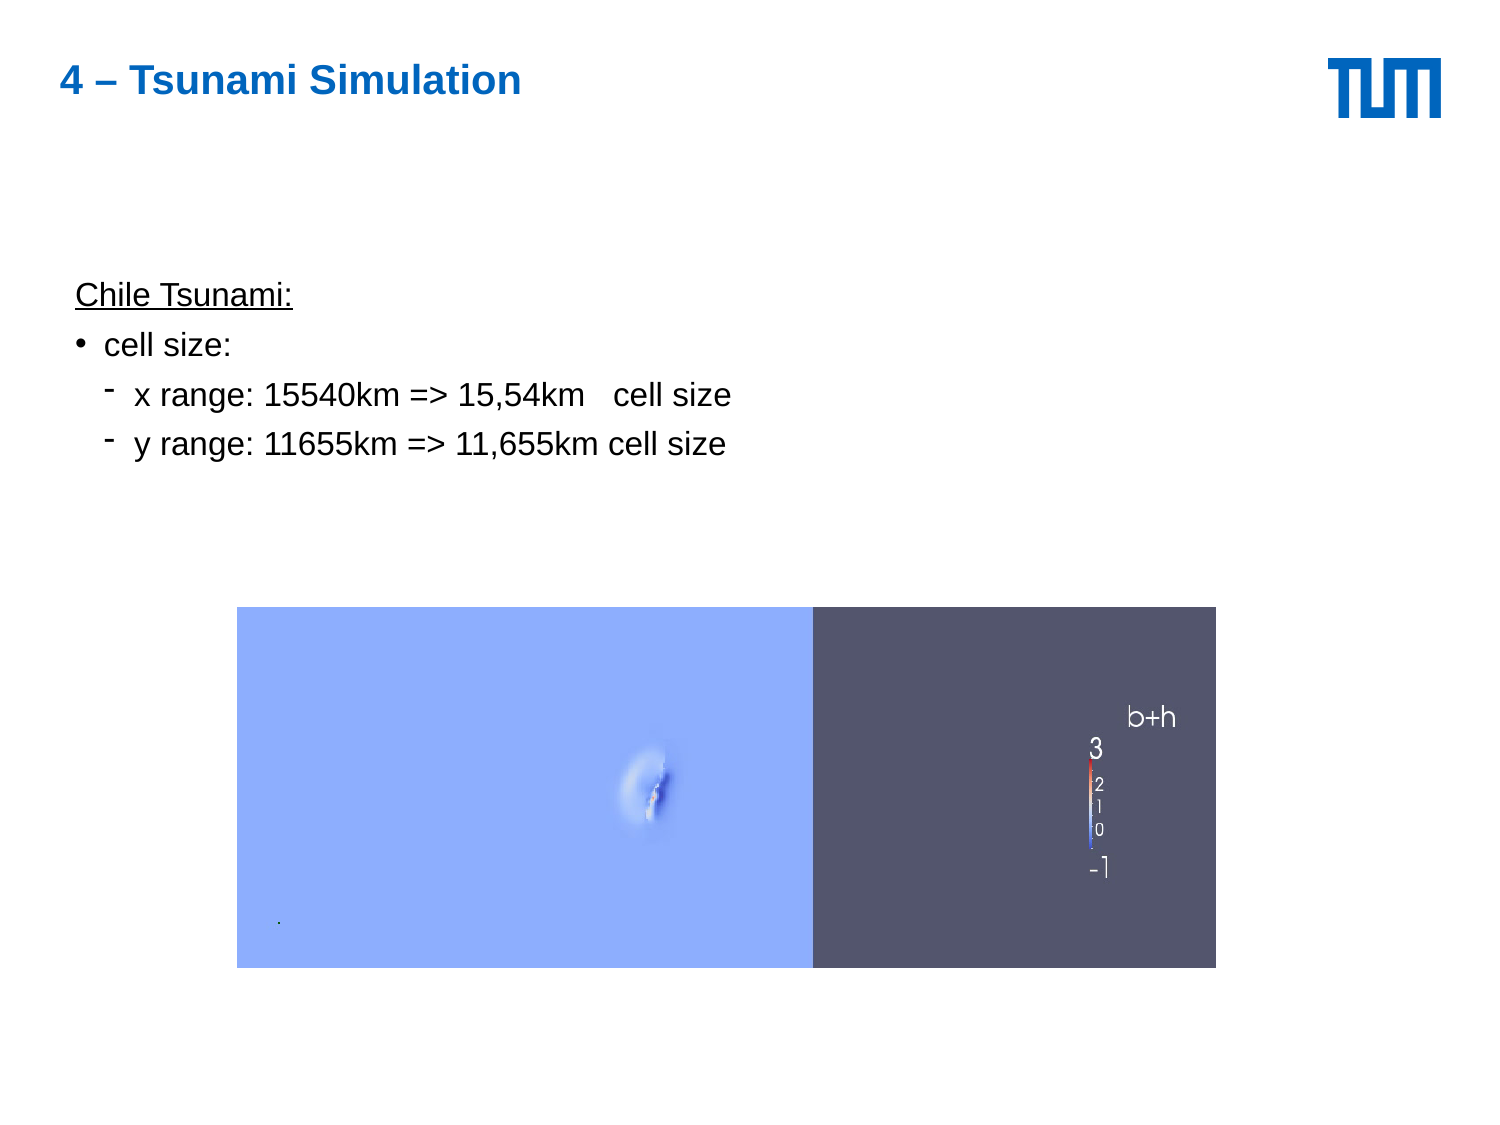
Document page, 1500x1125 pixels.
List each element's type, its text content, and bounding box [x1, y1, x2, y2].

title 4 – Tsunami Simulation [59, 40, 1418, 343]
text_box [236, 606, 1217, 969]
picture [1418, 58, 1441, 118]
list Chile Tsunami: cell size: x range: 15540km => 15,54km cell size y range: 11655km => 11,655km cell size [75, 263, 1395, 916]
